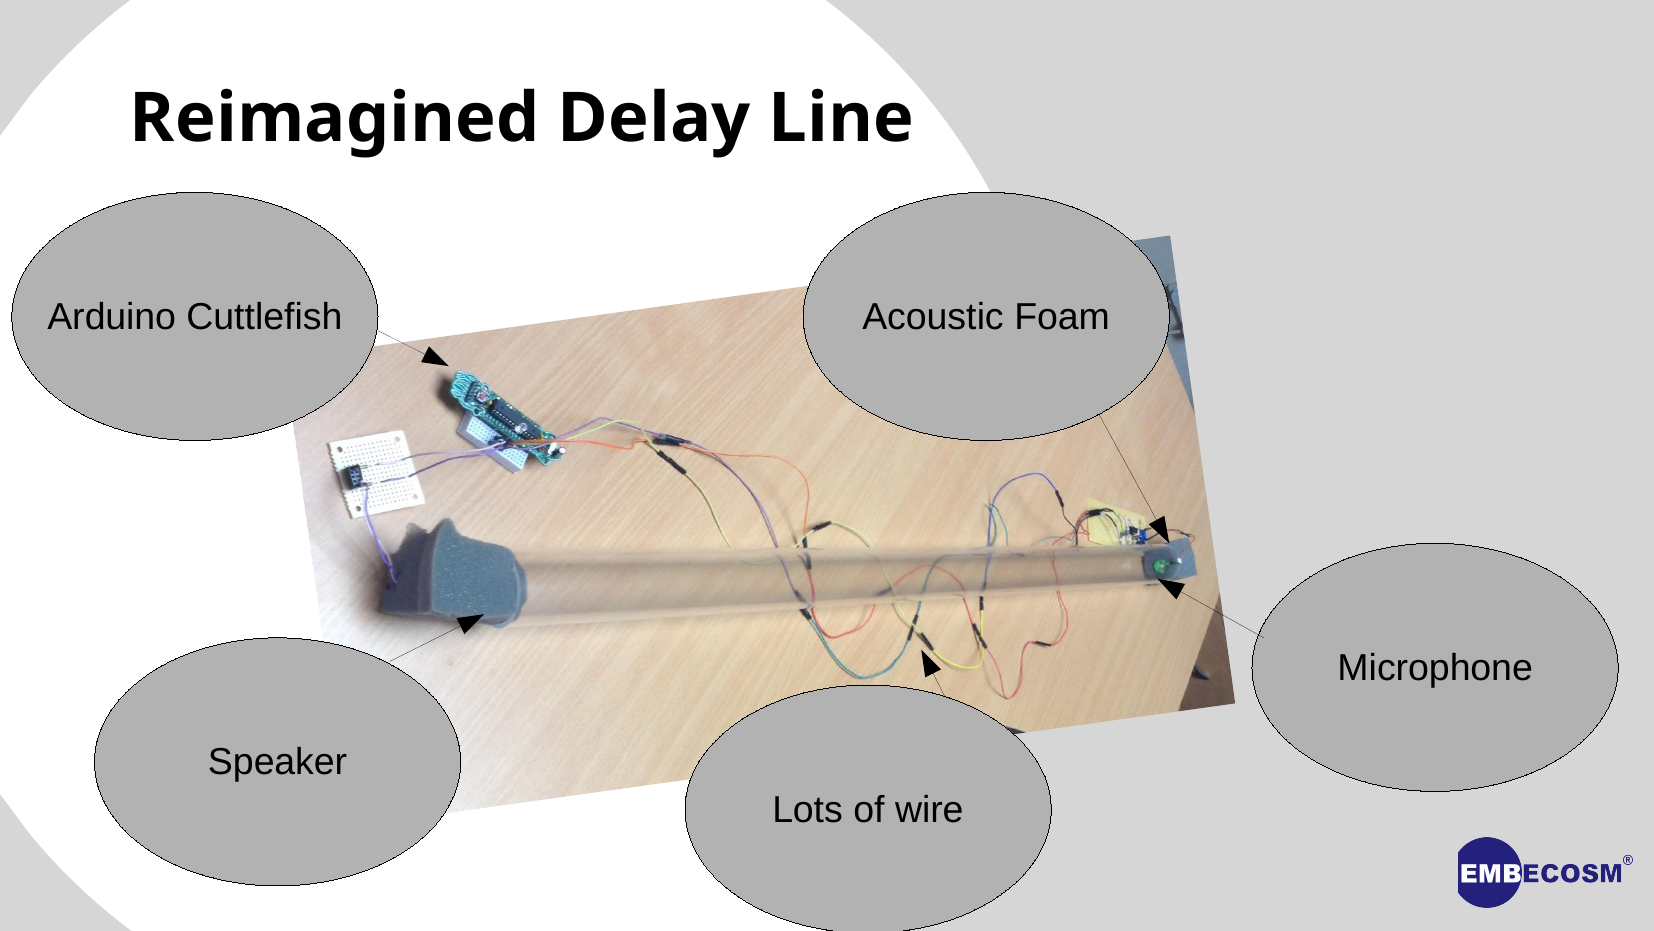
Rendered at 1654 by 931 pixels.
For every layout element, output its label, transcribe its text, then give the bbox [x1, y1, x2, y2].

text_box Arduino Cuttlefish [11, 192, 379, 441]
text_box Acoustic Foam [803, 192, 1170, 441]
picture [1458, 837, 1633, 908]
text_box Speaker [94, 637, 461, 886]
title Reimagined Delay Line [129, 37, 1571, 193]
text_box Microphone [1251, 543, 1619, 792]
picture [292, 235, 1236, 814]
text_box Lots of wire [685, 685, 1052, 931]
